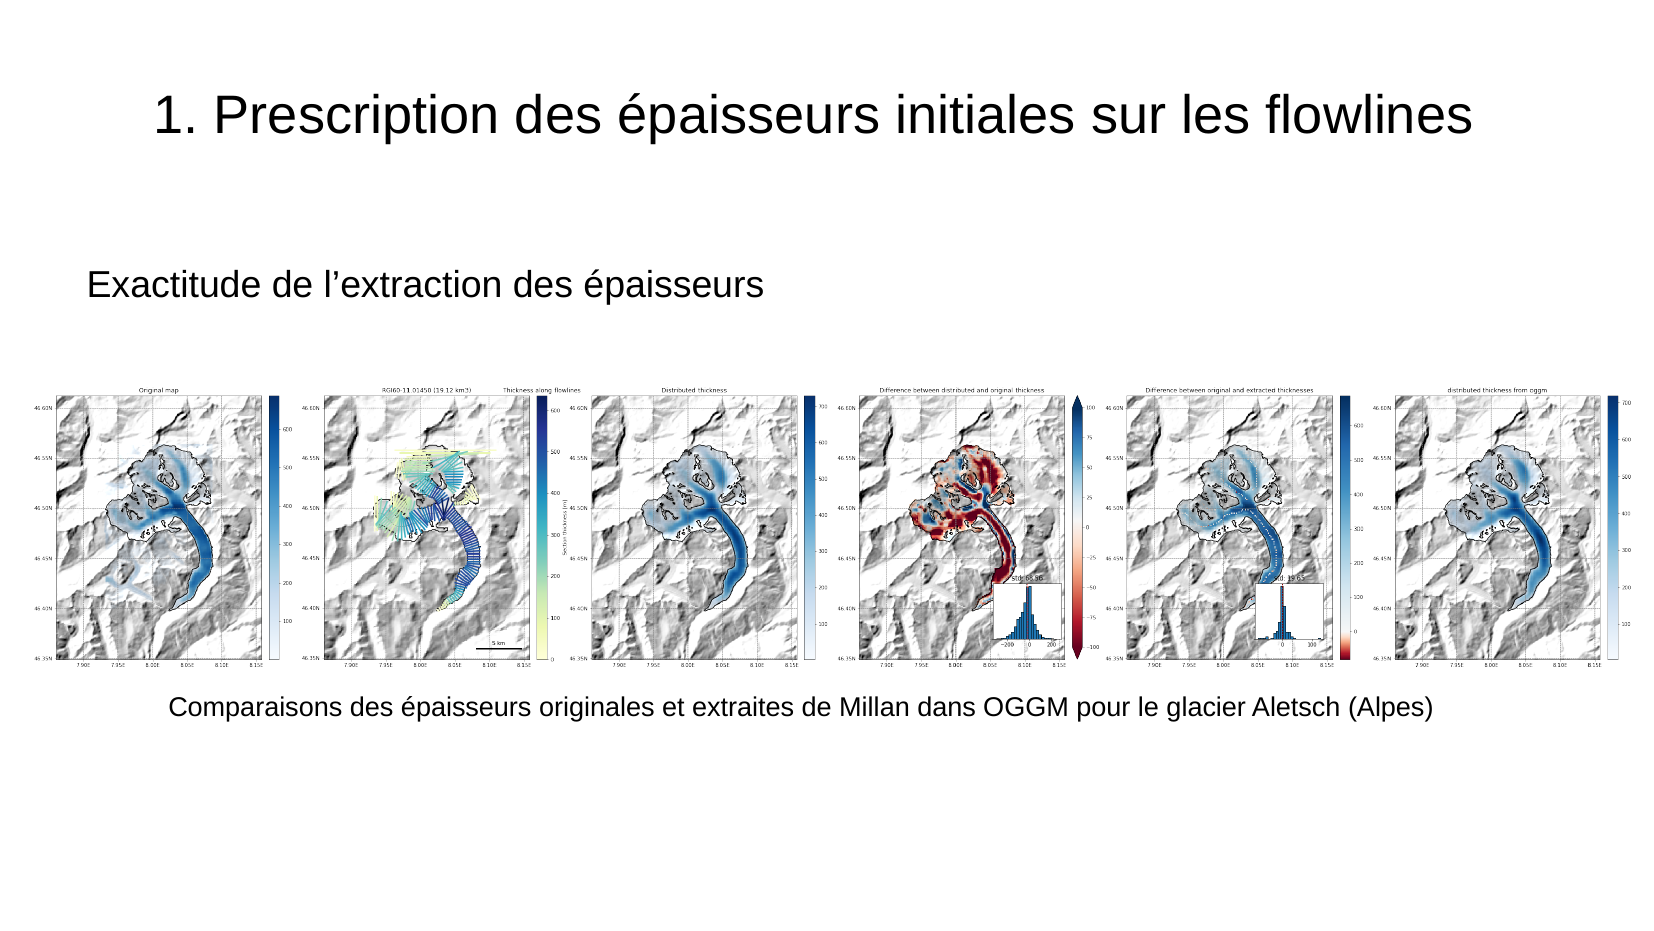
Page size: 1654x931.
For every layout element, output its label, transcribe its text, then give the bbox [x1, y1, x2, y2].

title 1. Prescription des épaisseurs initiales sur les flowlines [82, 37, 1571, 193]
text_box Comparaisons des épaisseurs originales et extraites de Millan dans OGGM pour le glacier Aletsch (Alpes) [153, 685, 1477, 784]
picture [0, 253, 1654, 804]
